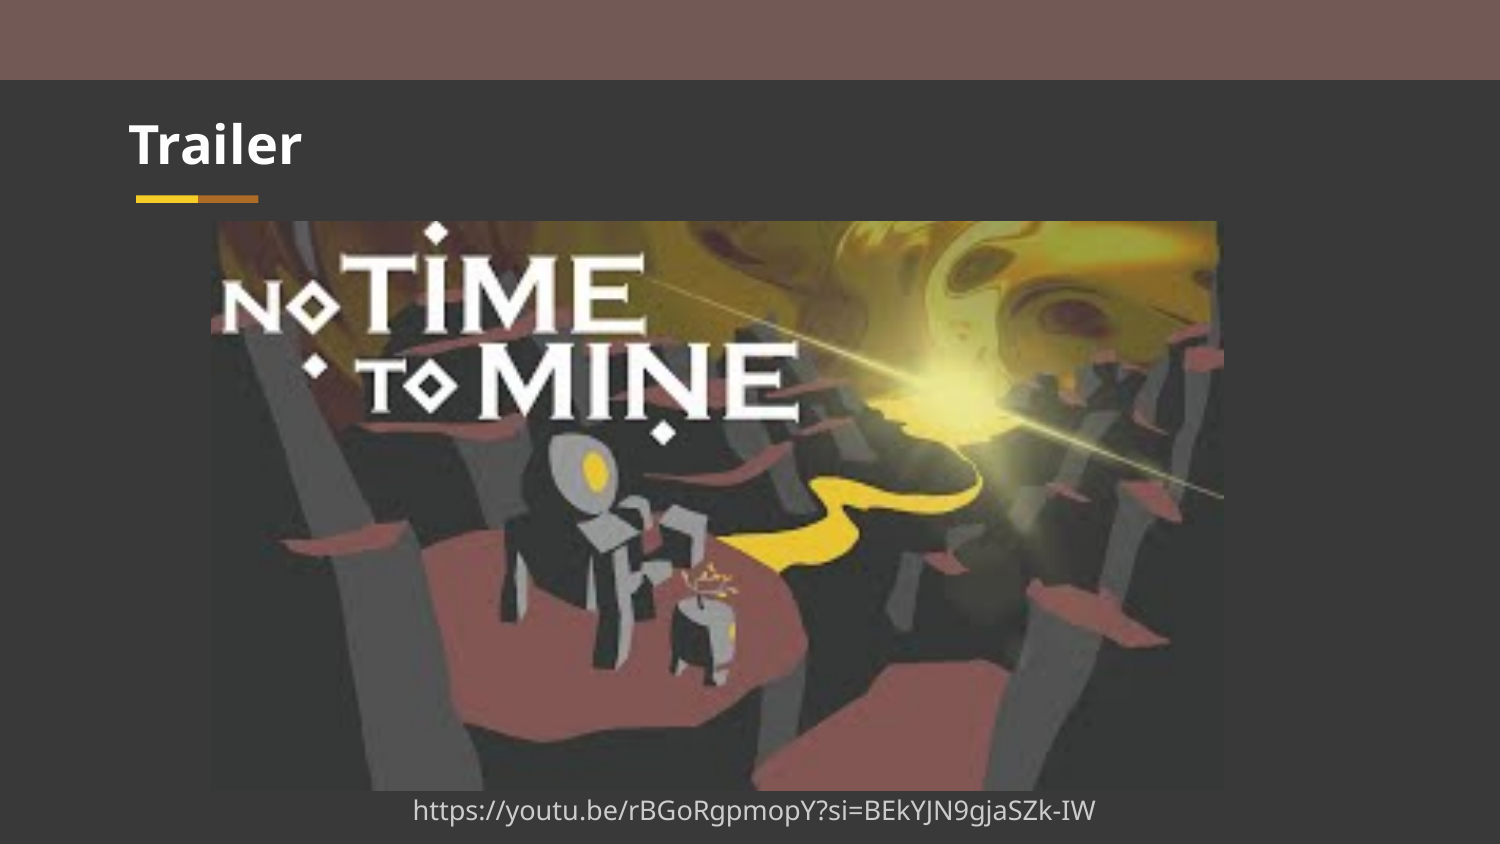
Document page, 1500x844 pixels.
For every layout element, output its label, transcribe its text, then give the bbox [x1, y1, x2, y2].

picture [211, 221, 1224, 778]
text_box https://youtu.be/rBGoRgpmopY?si=BEkYJN9gjaSZk-IW [4, 778, 1500, 842]
title Trailer [113, 95, 1462, 222]
